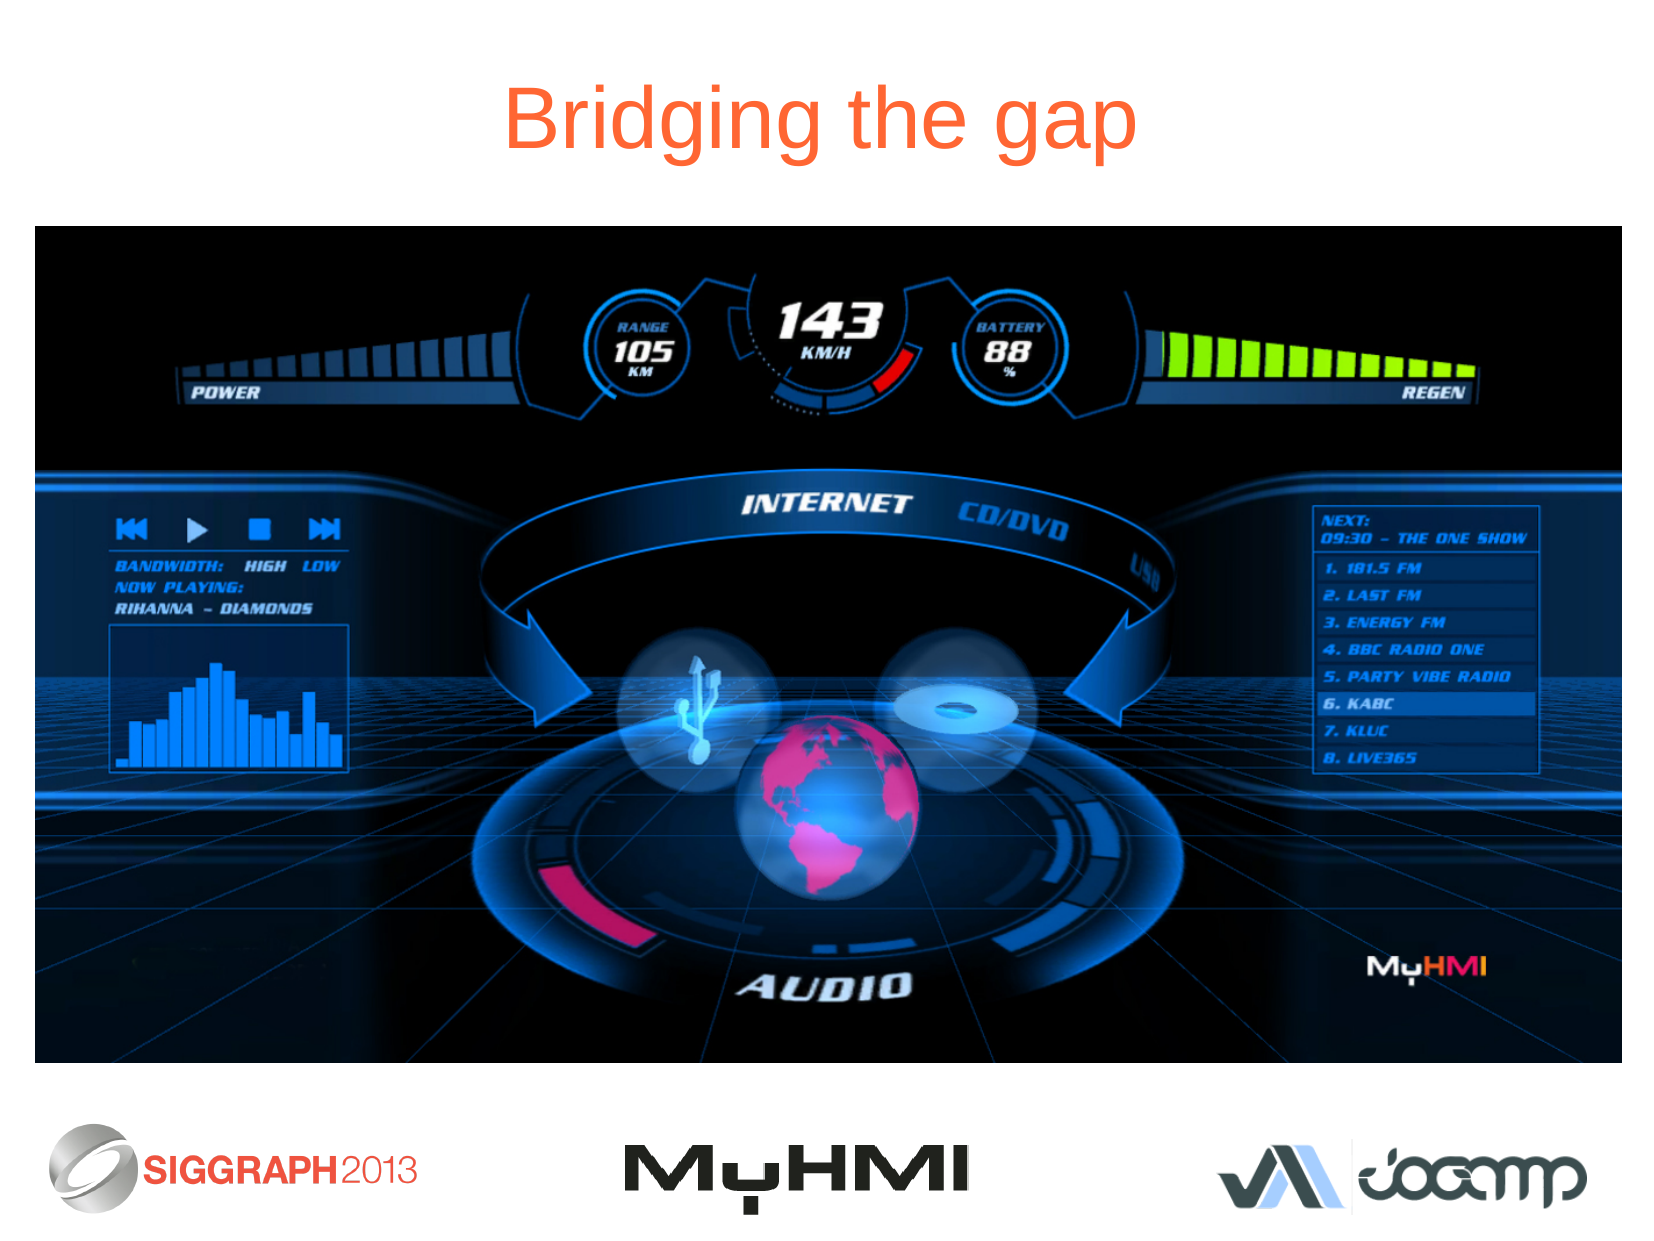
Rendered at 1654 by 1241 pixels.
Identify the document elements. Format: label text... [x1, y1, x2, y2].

title Bridging the gap [68, 49, 1576, 188]
picture [35, 226, 1622, 1063]
picture [625, 1145, 969, 1215]
picture [1215, 1139, 1587, 1215]
picture [45, 1122, 421, 1215]
